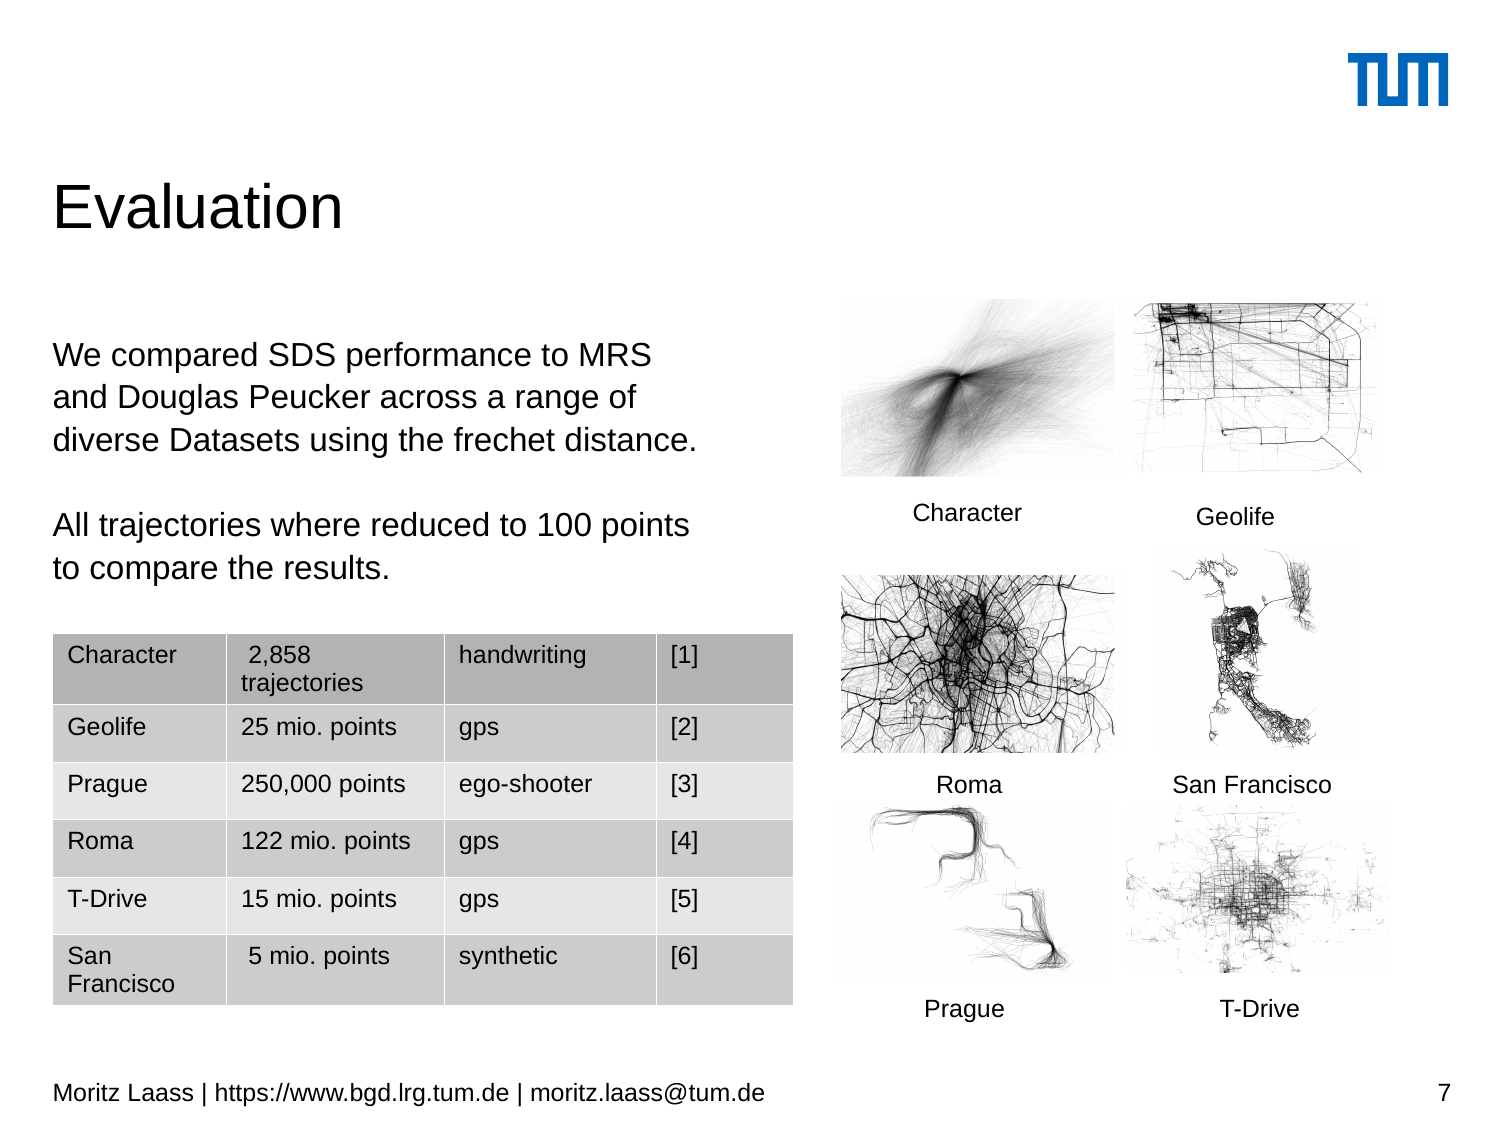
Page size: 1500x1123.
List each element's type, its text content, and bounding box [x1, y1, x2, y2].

table_cell 15 mio. points [227, 878, 444, 934]
table_cell 122 mio. points [227, 820, 444, 877]
table_cell synthetic [445, 935, 656, 1005]
table_header handwriting [445, 634, 656, 704]
text_box Character [897, 491, 1040, 544]
text_box Geolife [1181, 495, 1323, 548]
table_cell [2] [657, 705, 793, 762]
table_header 2,858 trajectories [227, 634, 444, 704]
table_cell gps [445, 820, 656, 877]
list We compared SDS performance to MRS and Douglas Peucker across a range of diverse Datasets using the frechet distance. All trajectories where reduced to 100 points to compare the results. [52, 330, 709, 603]
text_box Prague [909, 987, 1075, 1040]
title Evaluation [52, 171, 1453, 242]
table_cell [5] [657, 878, 793, 934]
text_box T-Drive [1204, 987, 1371, 1040]
table_cell ego-shooter [445, 763, 656, 819]
picture [826, 283, 1385, 485]
table_cell gps [445, 705, 656, 762]
table_cell [3] [657, 763, 793, 819]
table_cell T-Drive [53, 878, 226, 934]
table_cell San Francisco [53, 935, 226, 1005]
table_header Character [53, 634, 226, 704]
table_cell [6] [657, 935, 793, 1005]
picture [1157, 547, 1359, 756]
table_cell 25 mio. points [227, 705, 444, 762]
table_cell Geolife [53, 705, 226, 762]
text_box Roma [921, 763, 1028, 815]
picture [826, 566, 1122, 756]
table_cell Prague [53, 763, 226, 819]
table_cell [4] [657, 820, 793, 877]
table_cell 5 mio. points [227, 935, 444, 1005]
table_cell 250,000 points [227, 763, 444, 819]
table_cell gps [445, 878, 656, 934]
text_box San Francisco [1157, 763, 1406, 815]
table_cell Roma [53, 820, 226, 877]
picture [834, 784, 1406, 981]
table_header [1] [657, 634, 793, 704]
